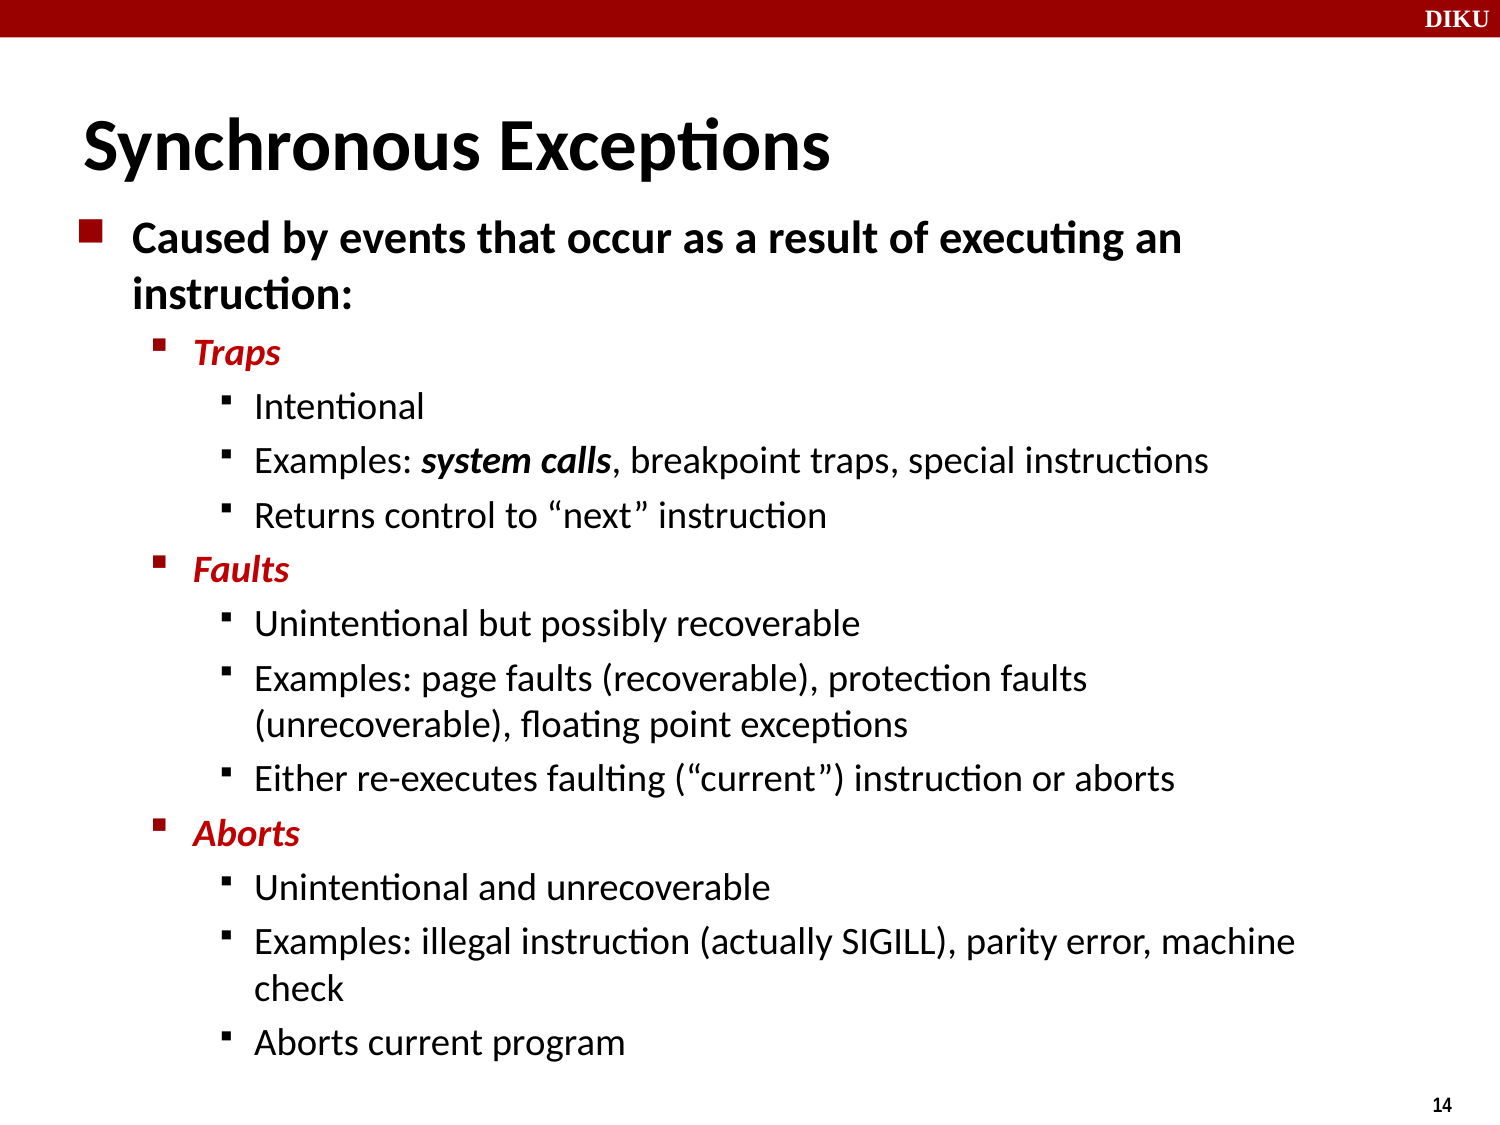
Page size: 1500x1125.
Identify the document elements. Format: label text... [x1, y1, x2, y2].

text_box Synchronous Exceptions [68, 93, 1188, 188]
text_box Caused by events that occur as a result of executing an instruction: Traps Intentional Examples: system calls, breakpoint traps, special instructions Returns control to “next” instruction Faults Unintentional but possibly recoverable Examples: page faults (recoverable), protection faults (unrecoverable), floating point exceptions Either re-executes faulting (“current”) instruction or aborts Aborts Unintentional and unrecoverable Examples: illegal instruction (actually SIGILL), parity error, machine check Aborts current program [65, 199, 1361, 1075]
